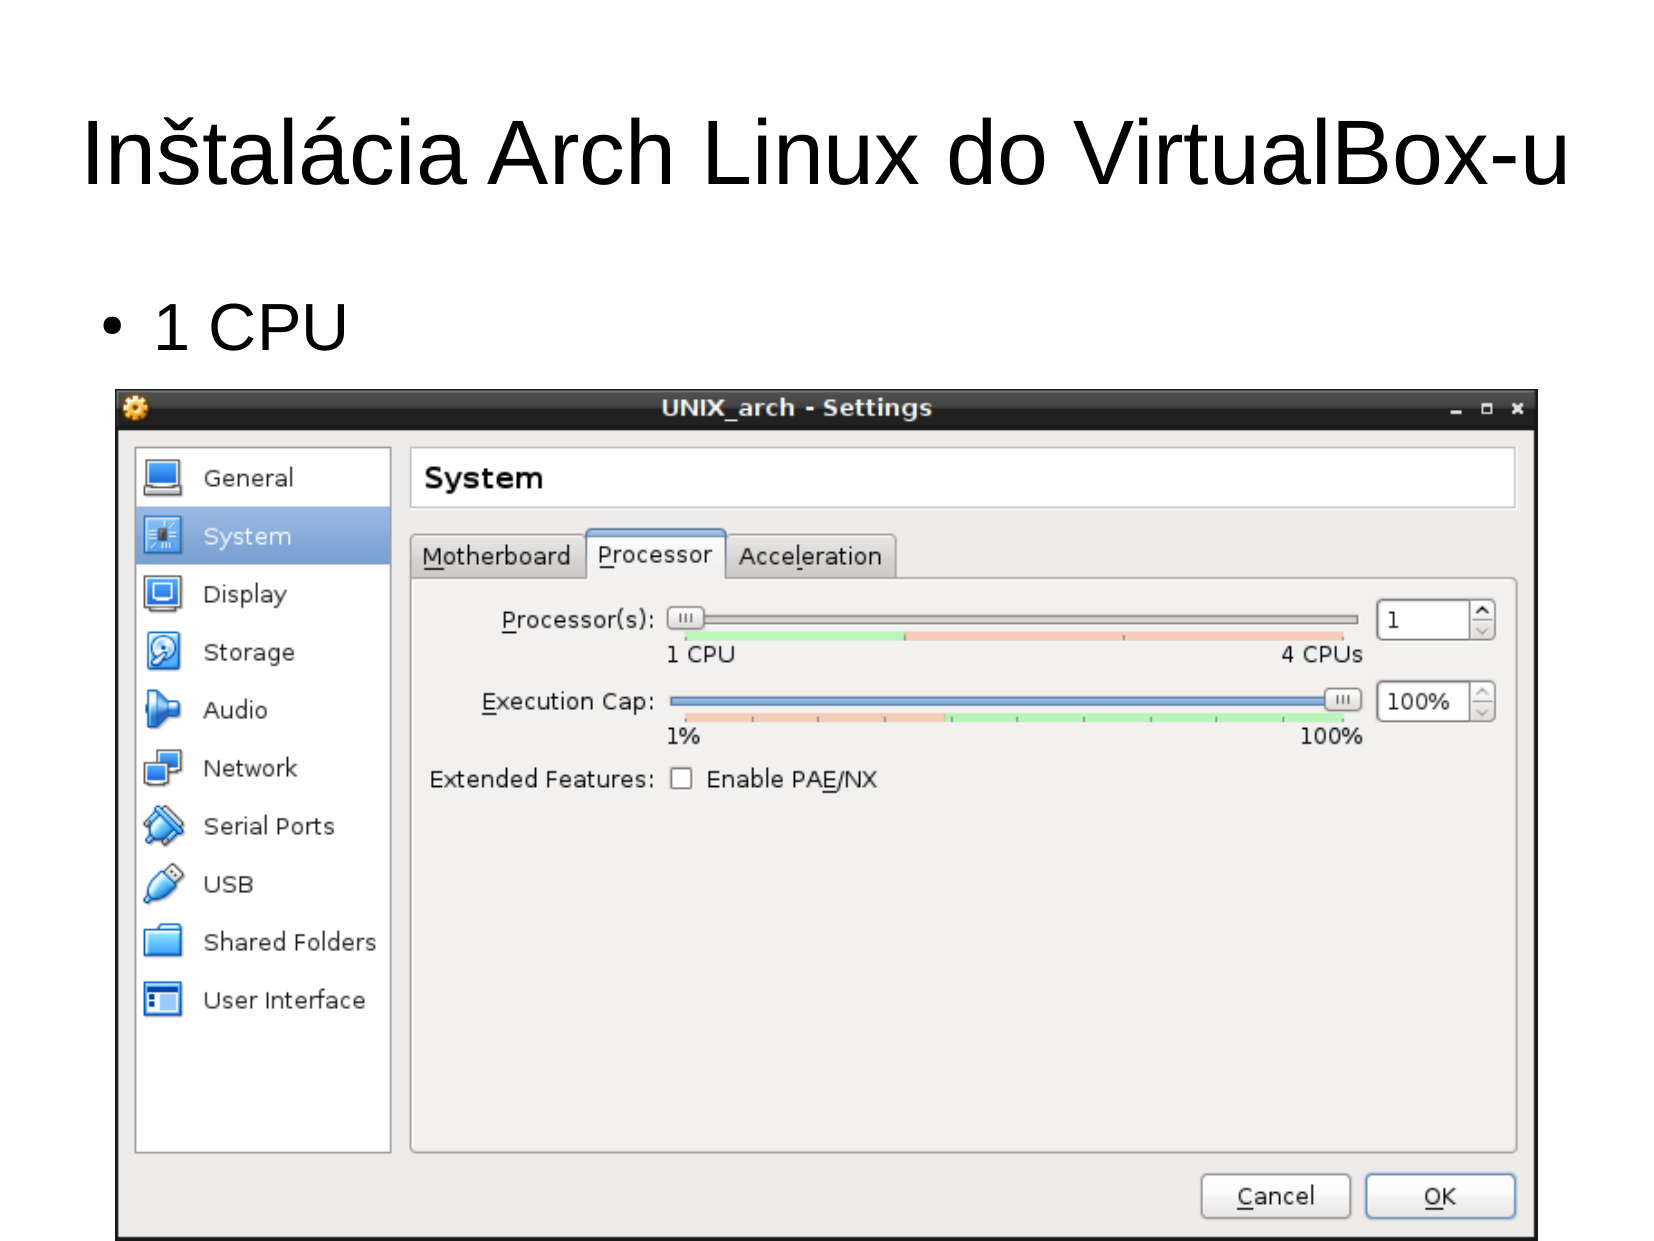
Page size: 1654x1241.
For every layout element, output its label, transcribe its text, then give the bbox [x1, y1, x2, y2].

picture [115, 389, 1538, 1241]
title Inštalácia Arch Linux do VirtualBox-u [0, 49, 1654, 257]
list 1 CPU [82, 290, 1571, 1010]
